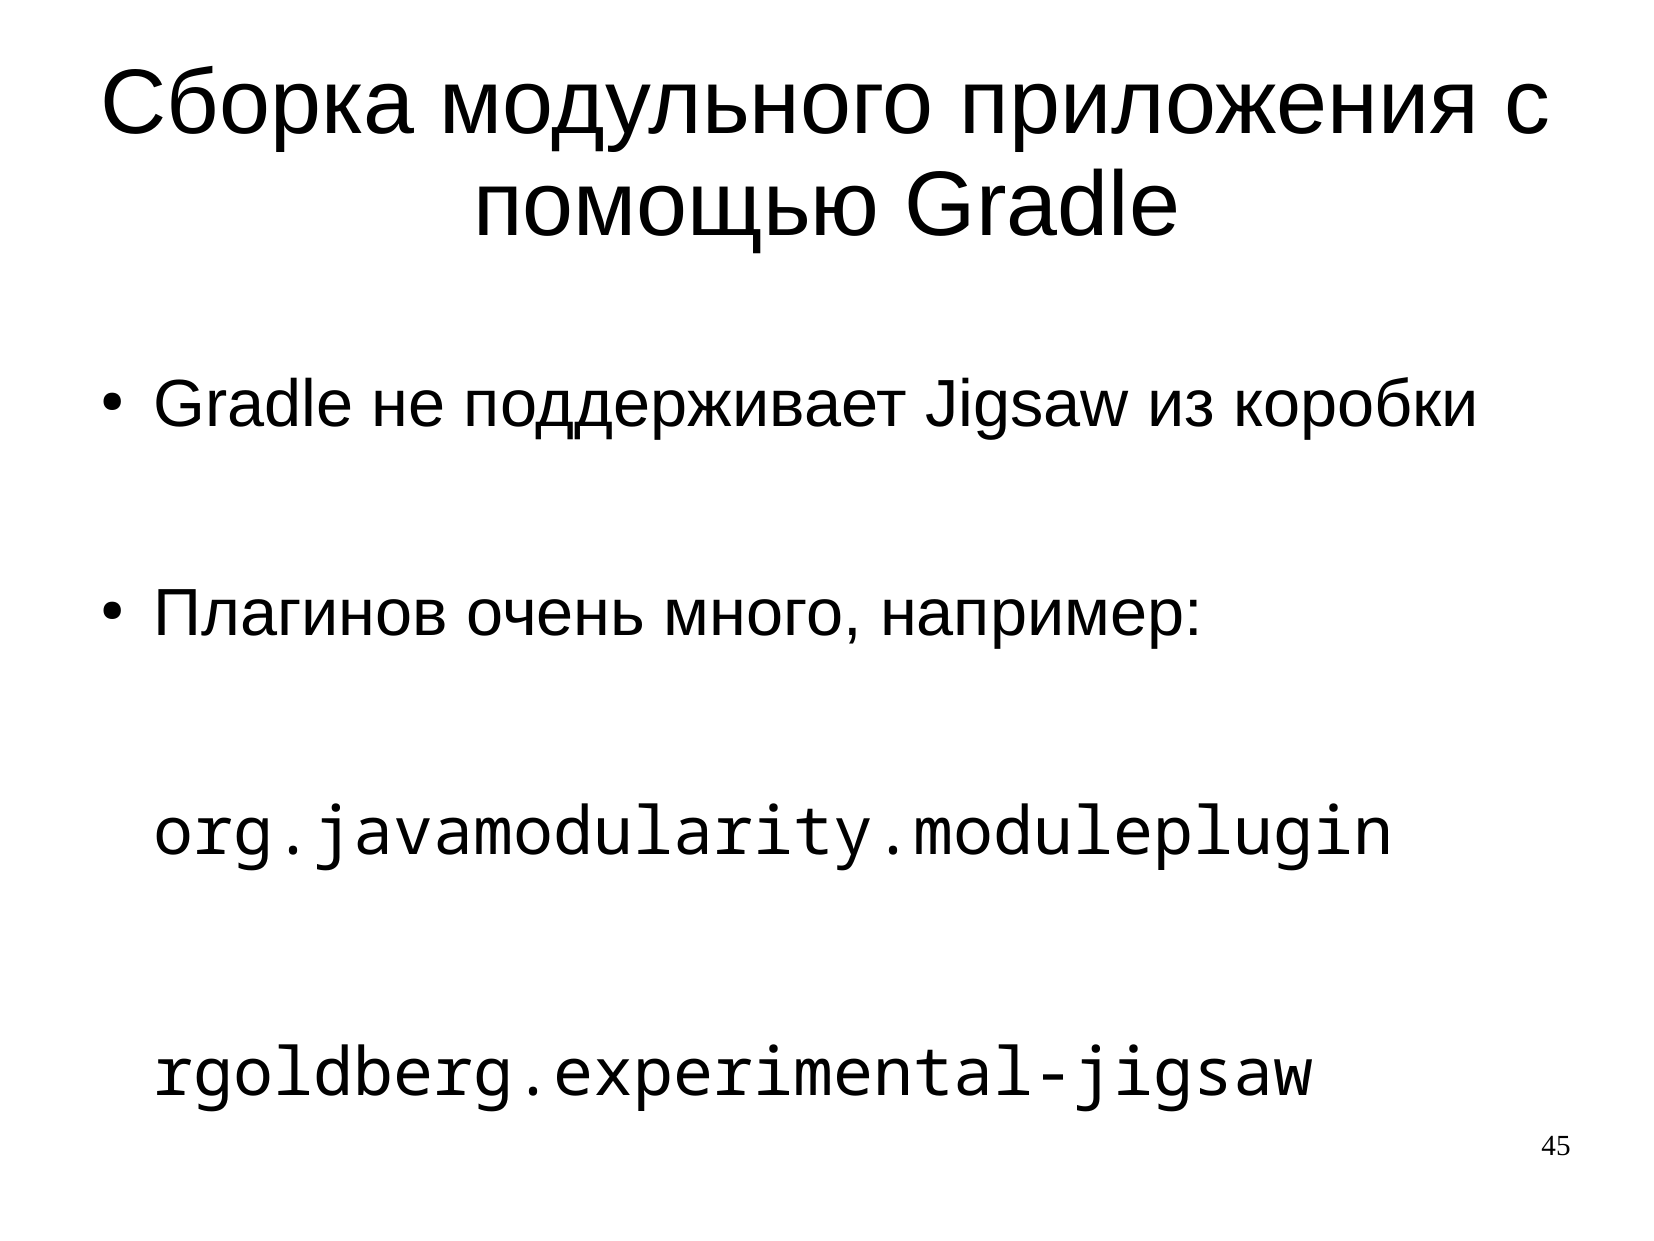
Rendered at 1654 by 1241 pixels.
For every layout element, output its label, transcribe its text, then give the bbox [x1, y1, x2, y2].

list Gradle не поддерживает Jigsaw из коробки Плагинов очень много, например: org.javamodularity.moduleplugin rgoldberg.experimental-jigsaw [82, 366, 1571, 1157]
title Сборка модульного приложения с помощью Gradle [82, 49, 1571, 257]
